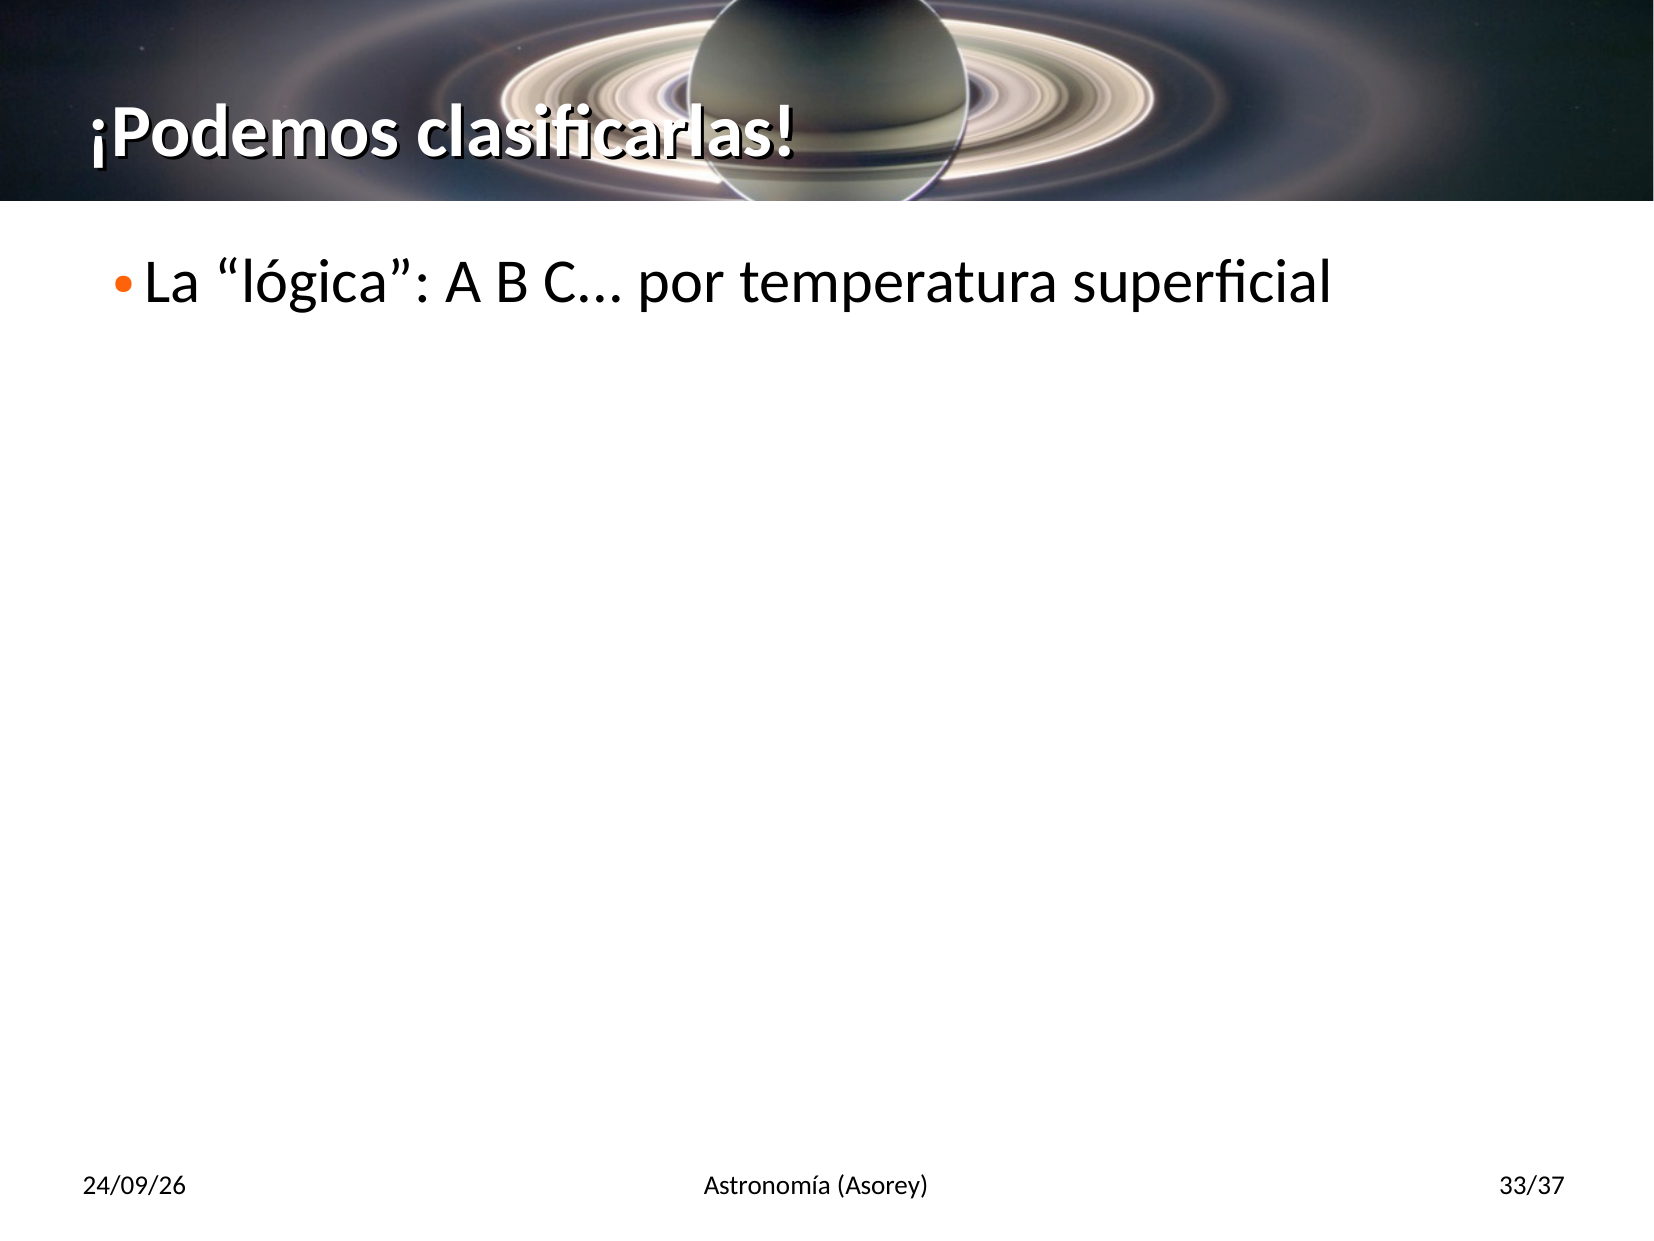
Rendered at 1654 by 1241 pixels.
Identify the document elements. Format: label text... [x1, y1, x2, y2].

picture [0, 0, 1654, 201]
list La “lógica”: A B C... por temperatura superficial [82, 255, 1571, 1156]
title ¡Podemos clasificarlas! [86, 49, 1576, 226]
